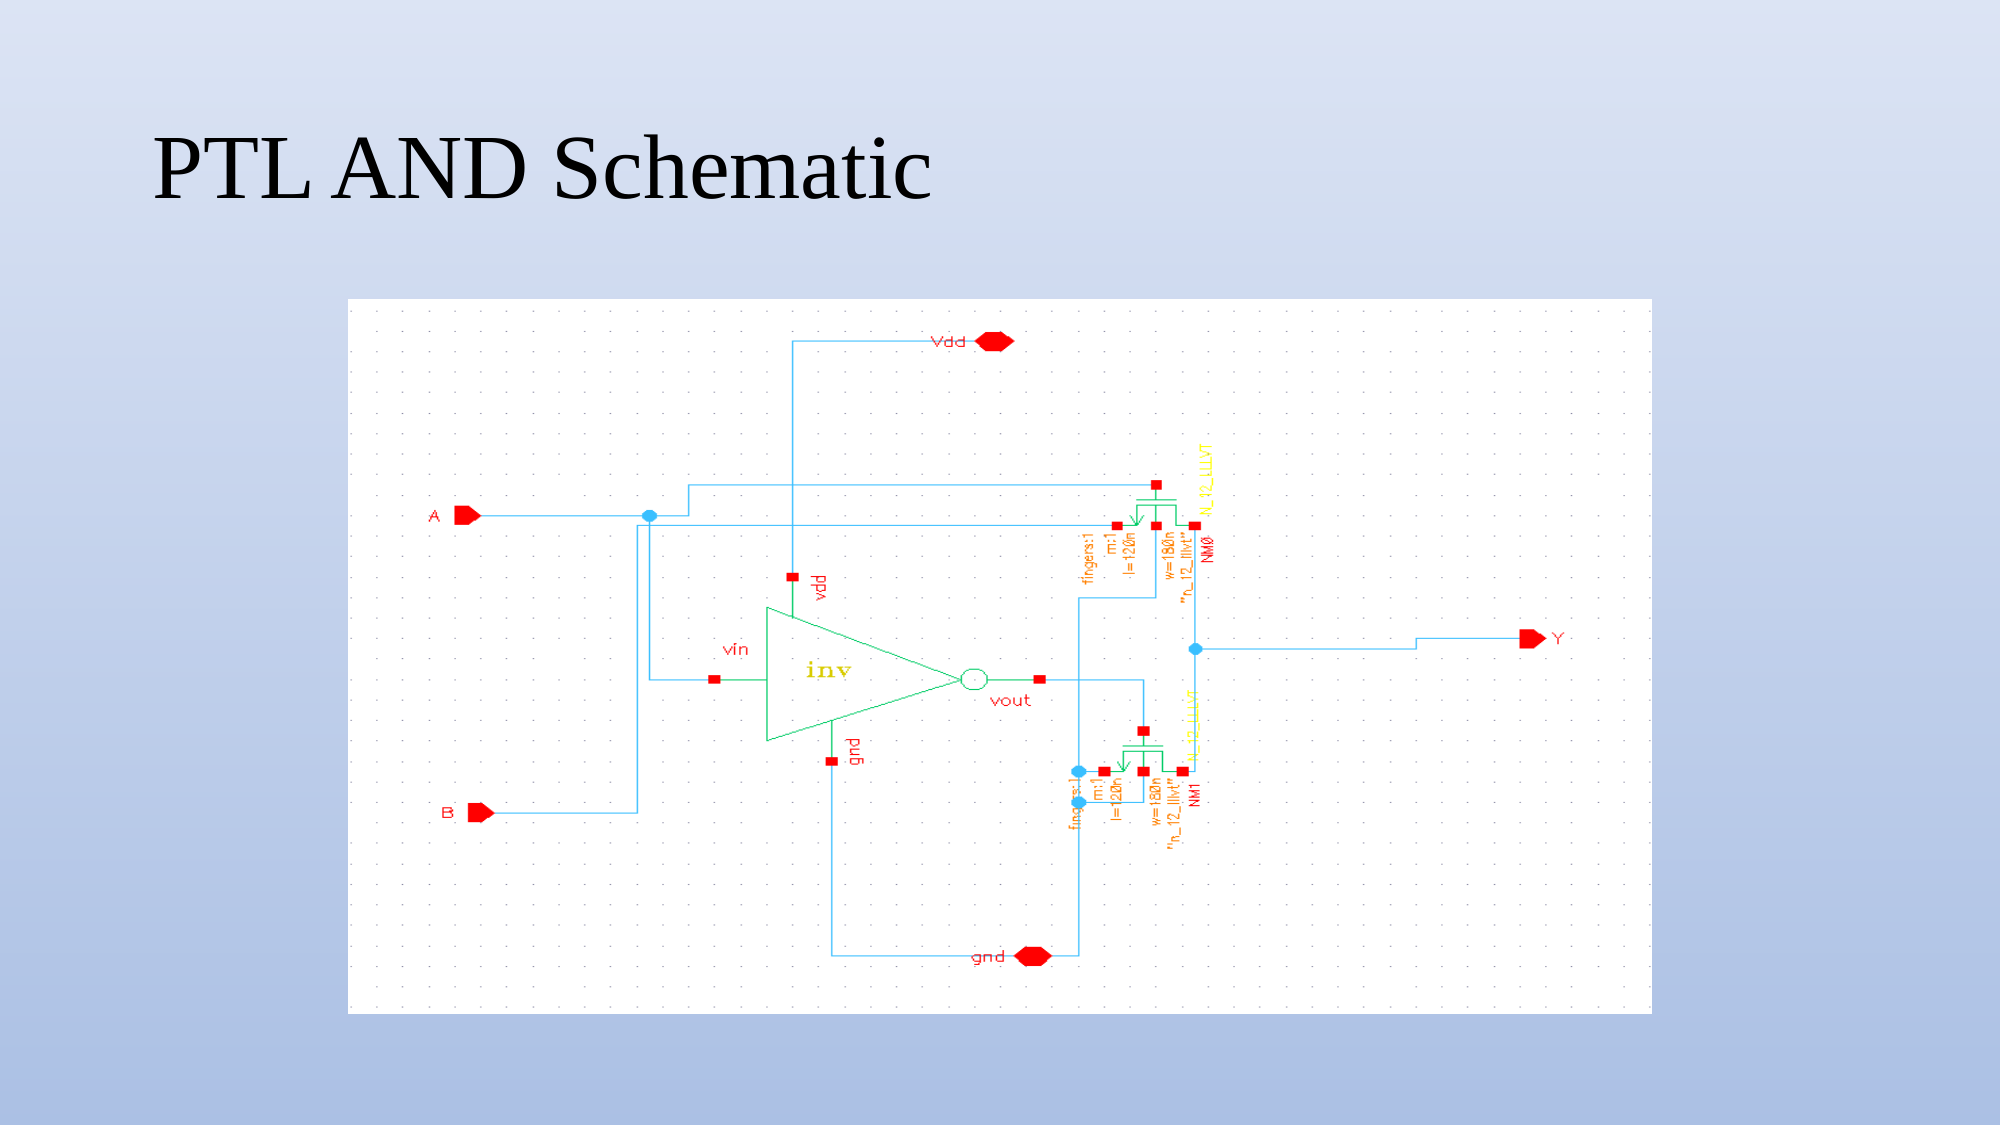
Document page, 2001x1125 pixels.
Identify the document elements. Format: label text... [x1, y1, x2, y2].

picture [348, 299, 1652, 1014]
title PTL AND Schematic [137, 59, 1863, 278]
